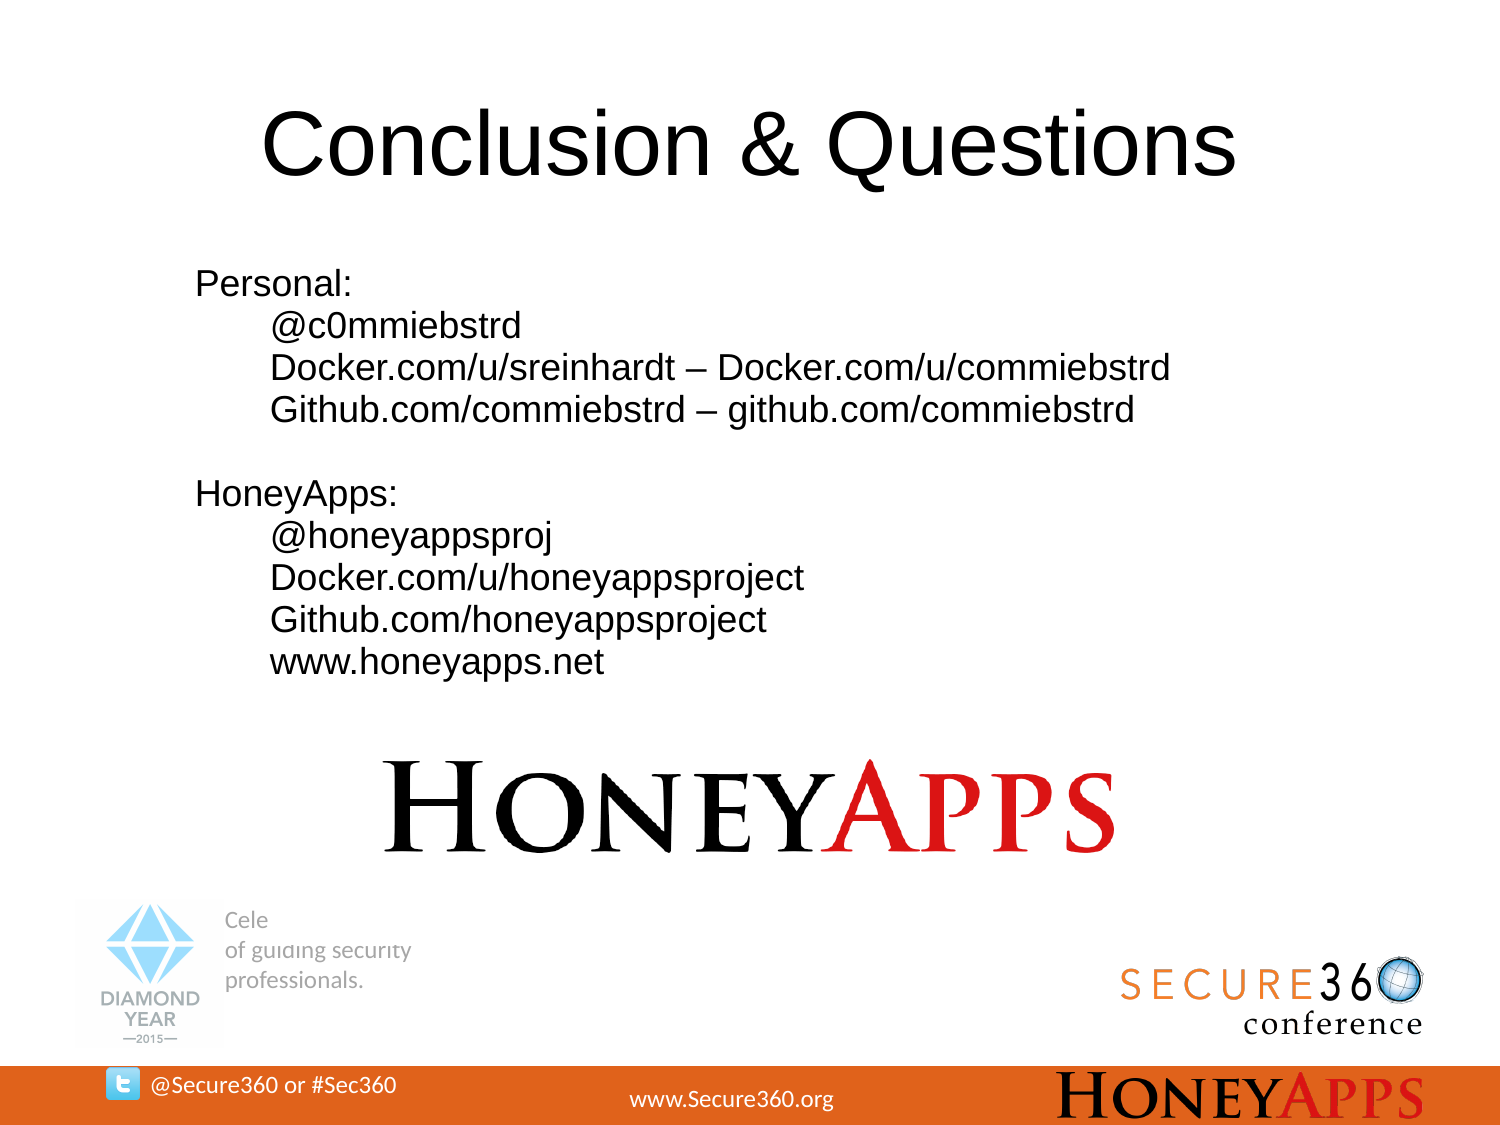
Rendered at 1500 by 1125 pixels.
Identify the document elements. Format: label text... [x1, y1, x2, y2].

picture [75, 899, 224, 1048]
picture [106, 1067, 140, 1100]
picture [270, 793, 1231, 946]
title Conclusion & Questions [112, 90, 1388, 198]
text_box Personal: @c0mmiebstrd Docker.com/u/sreinhardt – Docker.com/u/commiebstrd Github.com/commiebstrd – github.com/commiebstrd HoneyApps: @honeyappsproj Docker.com/u/honeyappsproject Github.com/honeyappsproject www.honeyapps.net [180, 254, 1321, 793]
picture [1004, 956, 1486, 1125]
